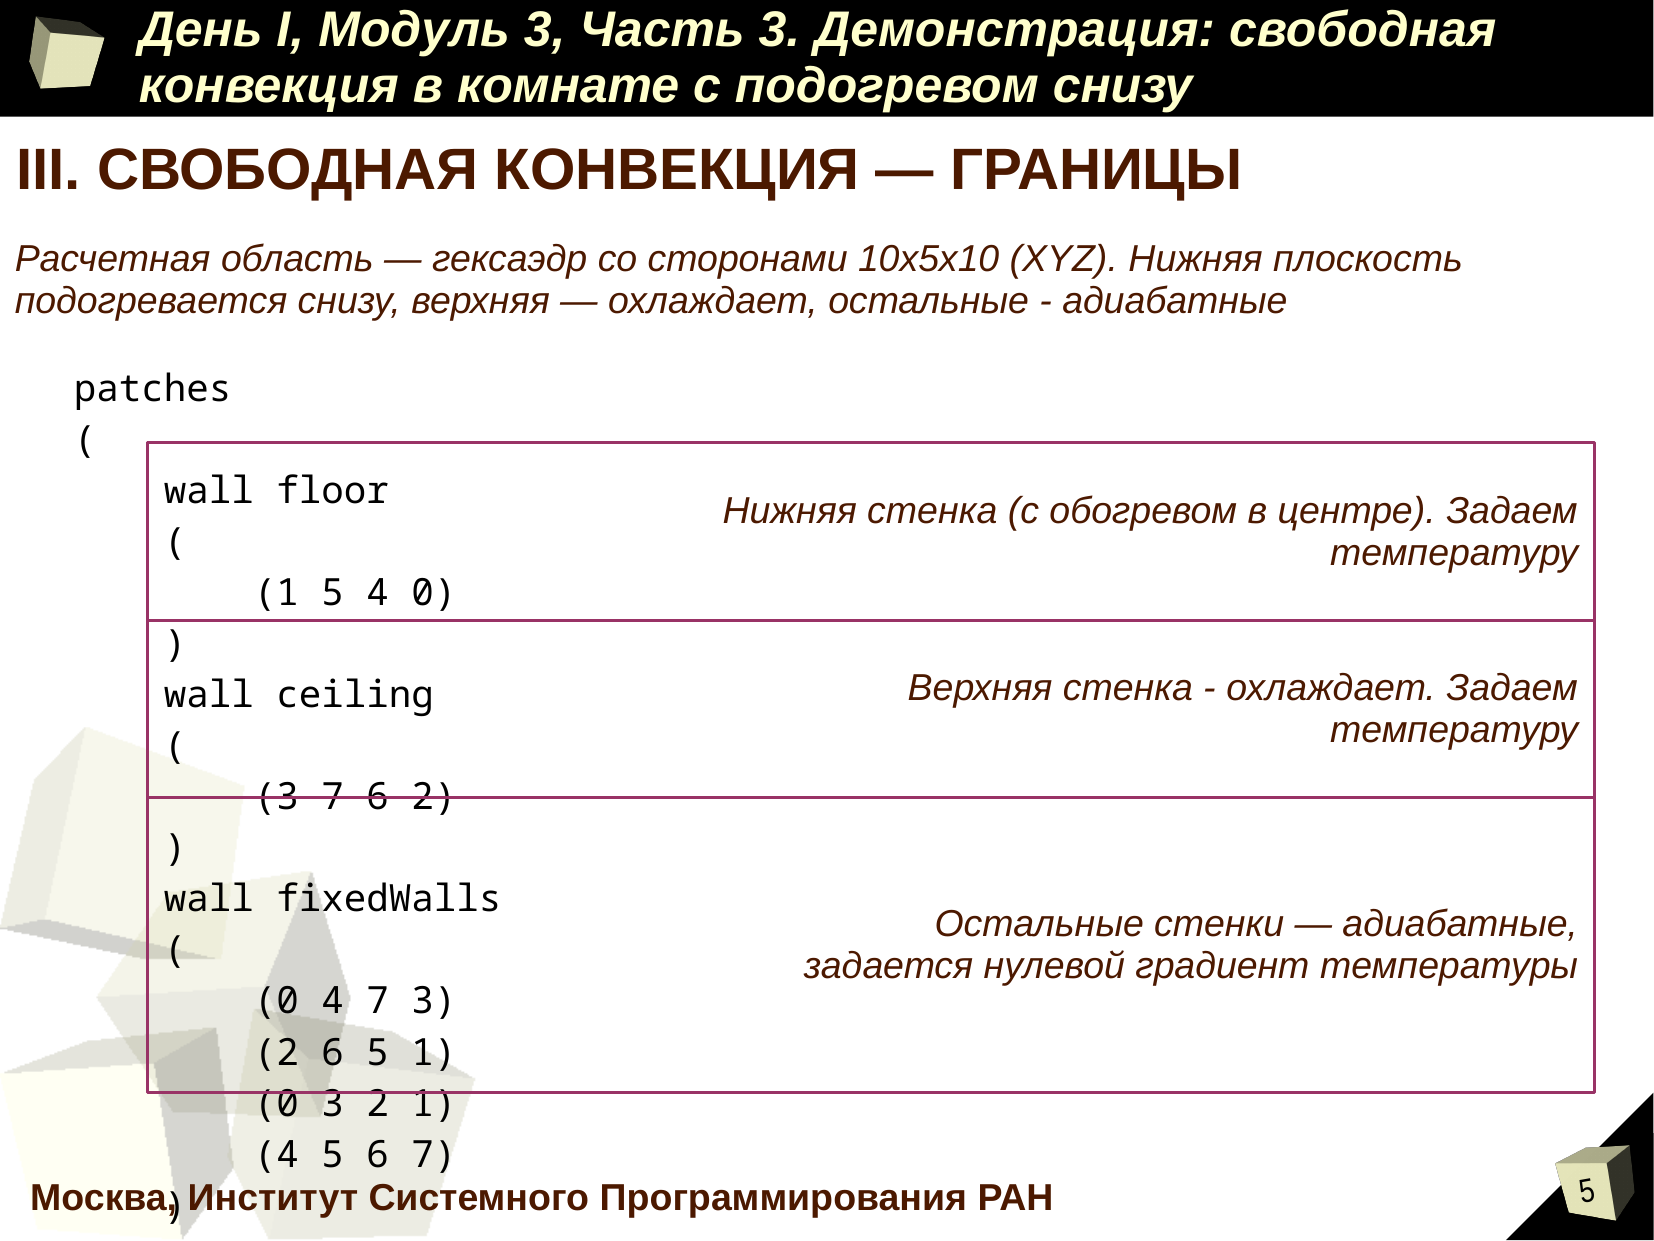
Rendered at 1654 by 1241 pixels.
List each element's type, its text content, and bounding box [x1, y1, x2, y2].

picture [464, 1193, 472, 1198]
picture [0, 726, 477, 1241]
text_box Нижняя стенка (с обогревом в центре). Задаем температуру [147, 442, 1595, 620]
text_box Расчетная область — гексаэдр со сторонами 10x5x10 (XYZ). Нижняя плоскость подогревается снизу, верхняя — охлаждает, остальные - адиабатные [0, 230, 1654, 330]
picture [282, 1149, 289, 1158]
text_box patches ( wall floor ( (1 5 4 0) ) wall ceiling ( (3 7 6 2) ) wall fixedWalls ( (0 4 7 3) (2 6 5 1) (0 3 2 1) (4 5 6 7) ) ); [59, 354, 768, 1149]
text_box III. СВОБОДНАЯ КОНВЕКЦИЯ — ГРАНИЦЫ [1, 129, 1654, 210]
picture [372, 1153, 383, 1165]
text_box Верхняя стенка - охлаждает. Задаем температуру [147, 620, 1595, 797]
text_box Остальные стенки — адиабатные, задается нулевой градиент температуры [147, 797, 1595, 1093]
